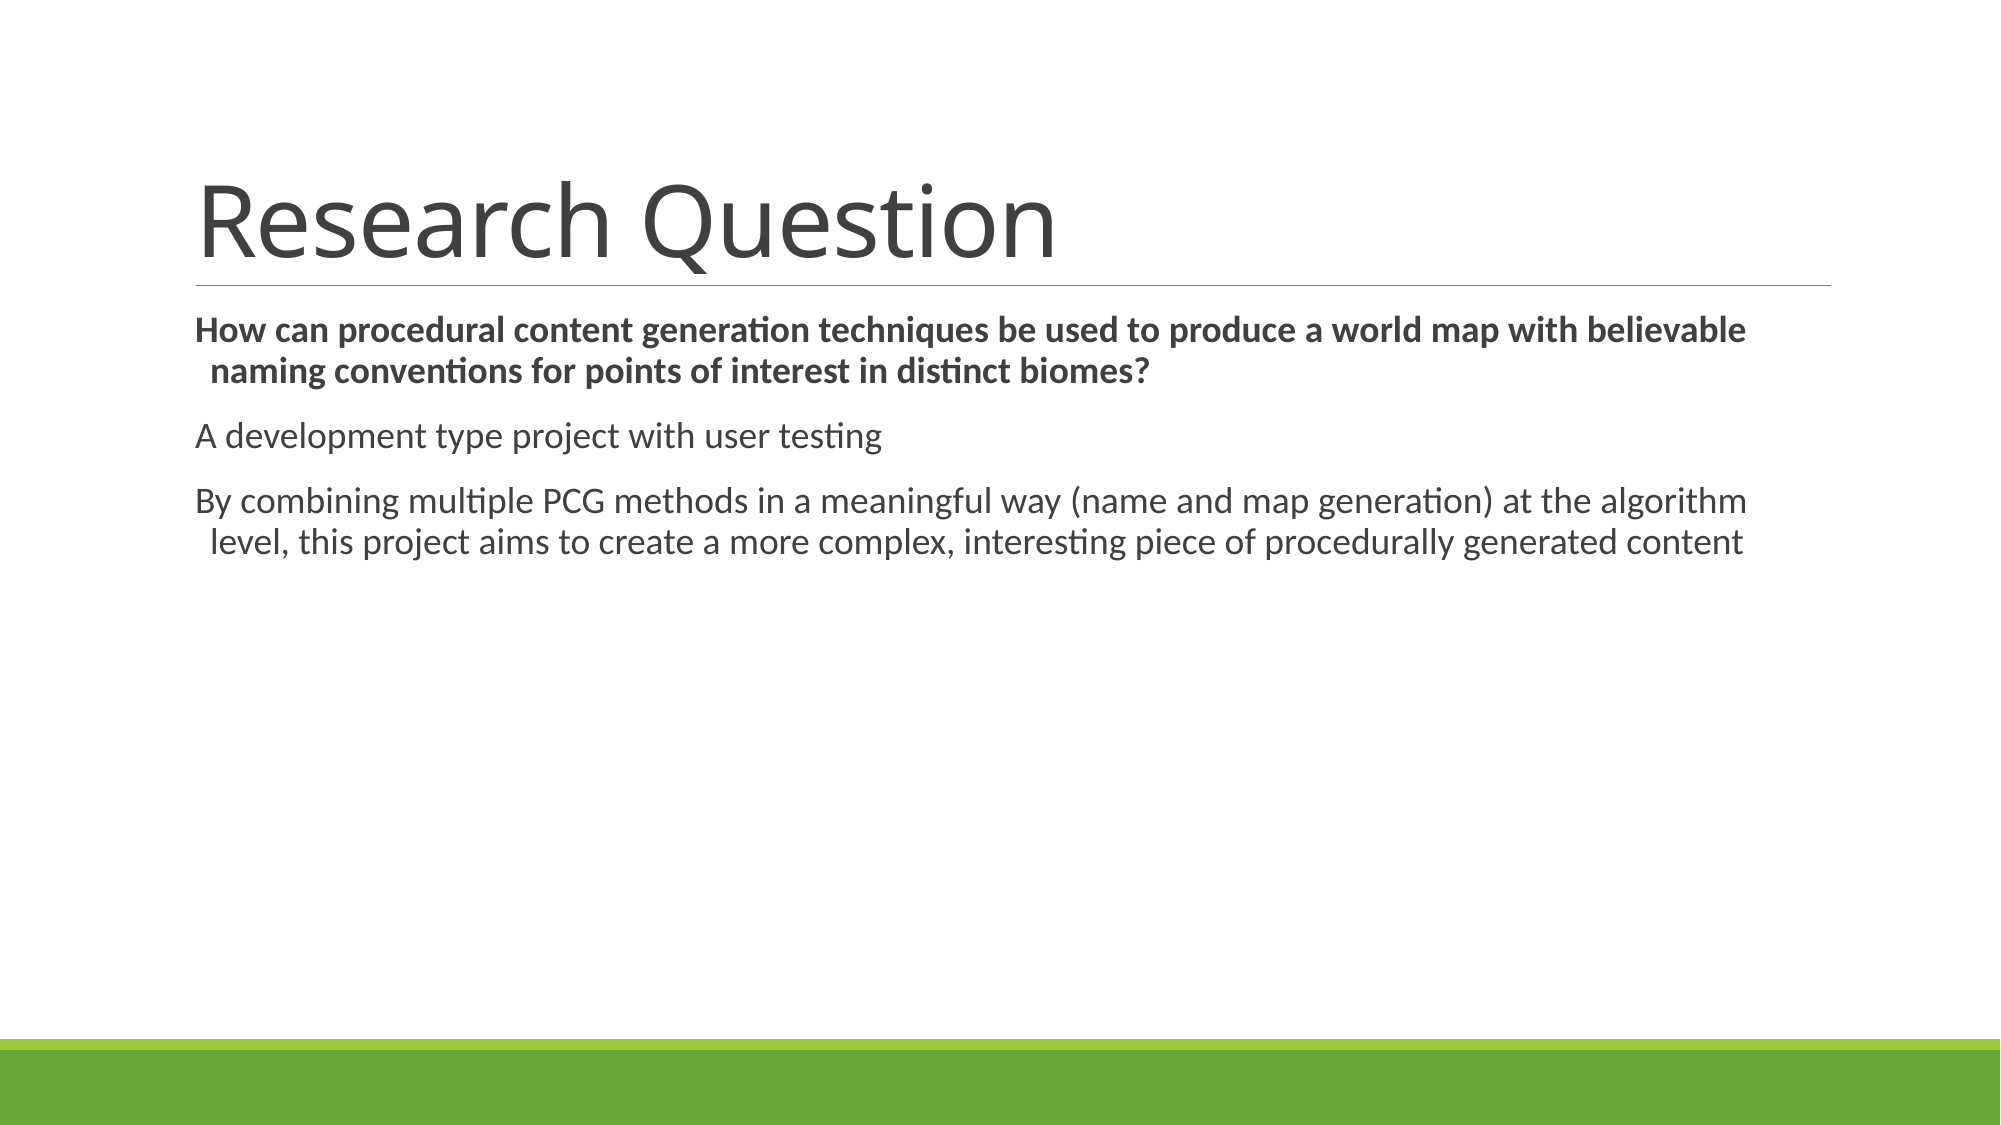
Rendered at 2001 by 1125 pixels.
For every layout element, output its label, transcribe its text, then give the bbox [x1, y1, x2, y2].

list How can procedural content generation techniques be used to produce a world map with believable naming conventions for points of interest in distinct biomes? A development type project with user testing By combining multiple PCG methods in a meaningful way (name and map generation) at the algorithm level, this project aims to create a more complex, interesting piece of procedurally generated content [180, 302, 1831, 963]
title Research Question [180, 47, 1831, 286]
